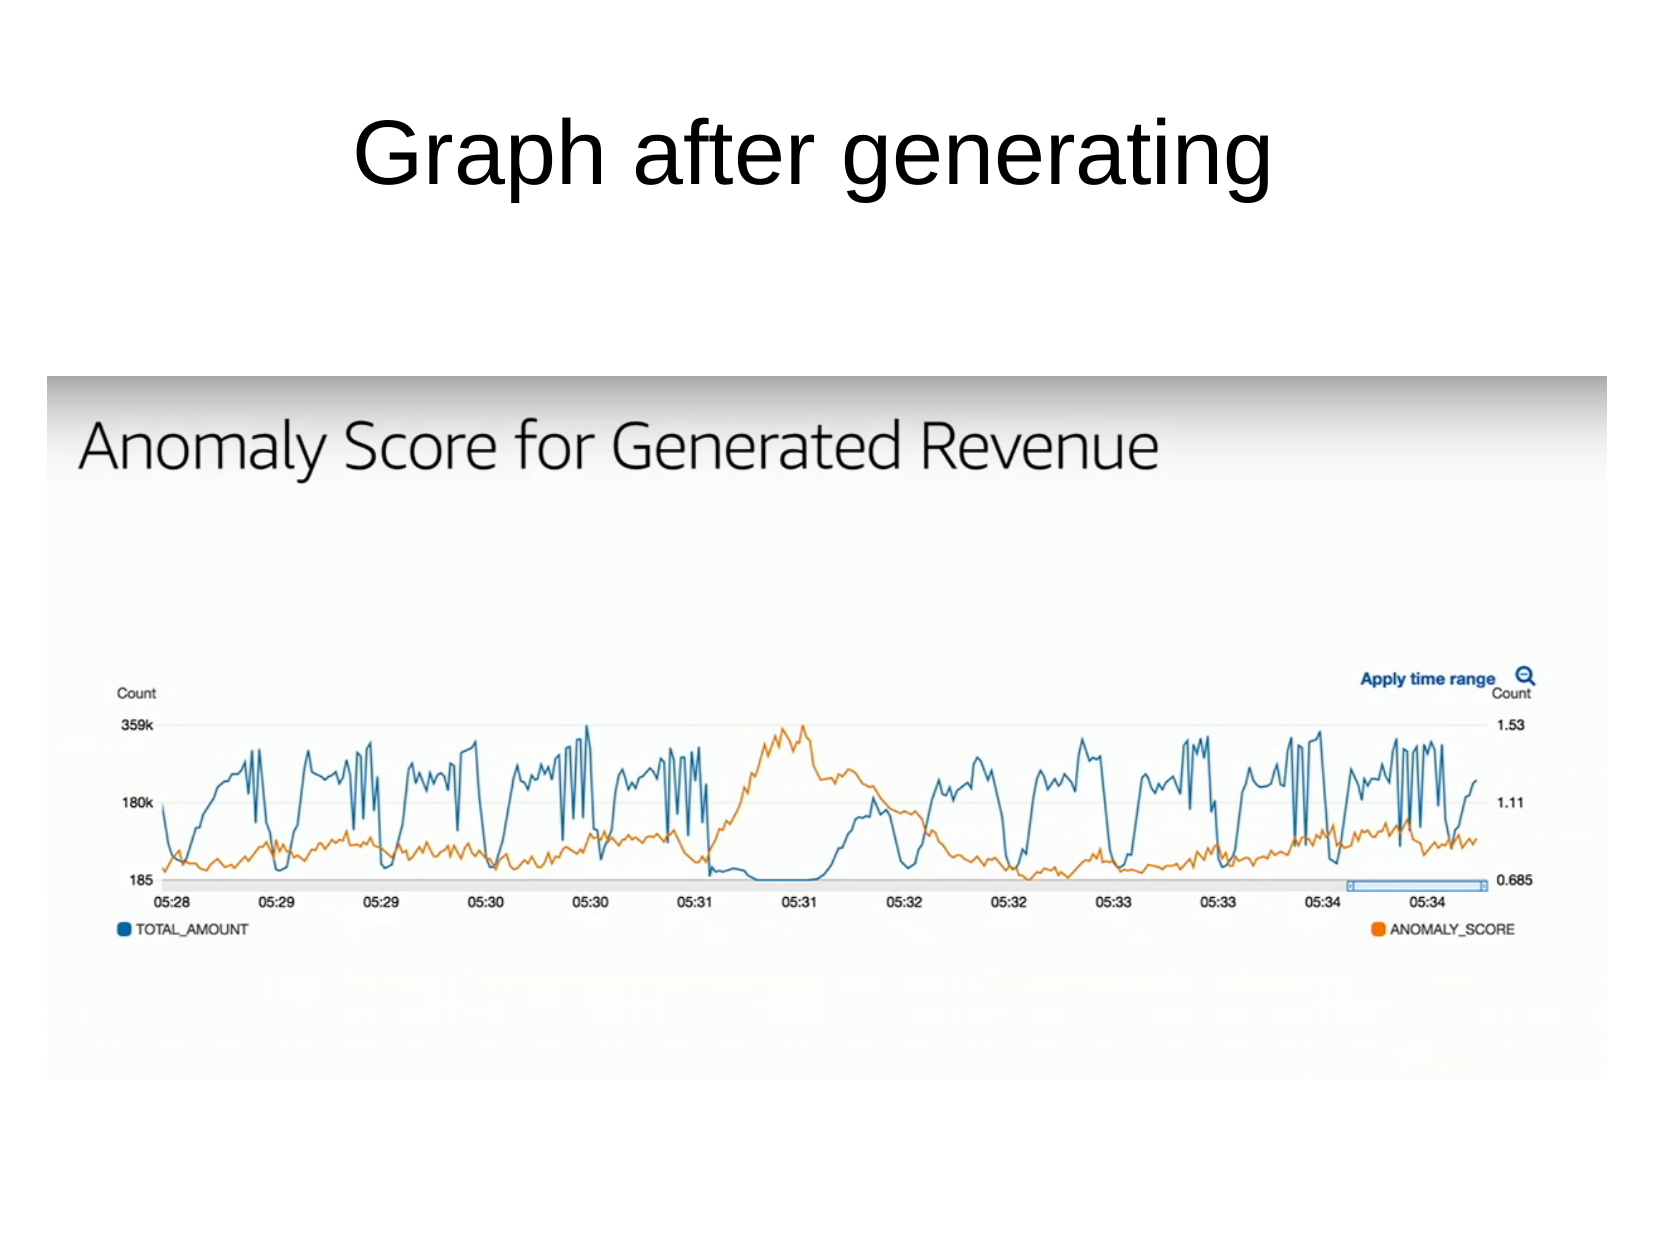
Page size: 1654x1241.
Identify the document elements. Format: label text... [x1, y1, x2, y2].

title Graph after generating [82, 49, 1571, 257]
picture [47, 376, 1607, 1080]
